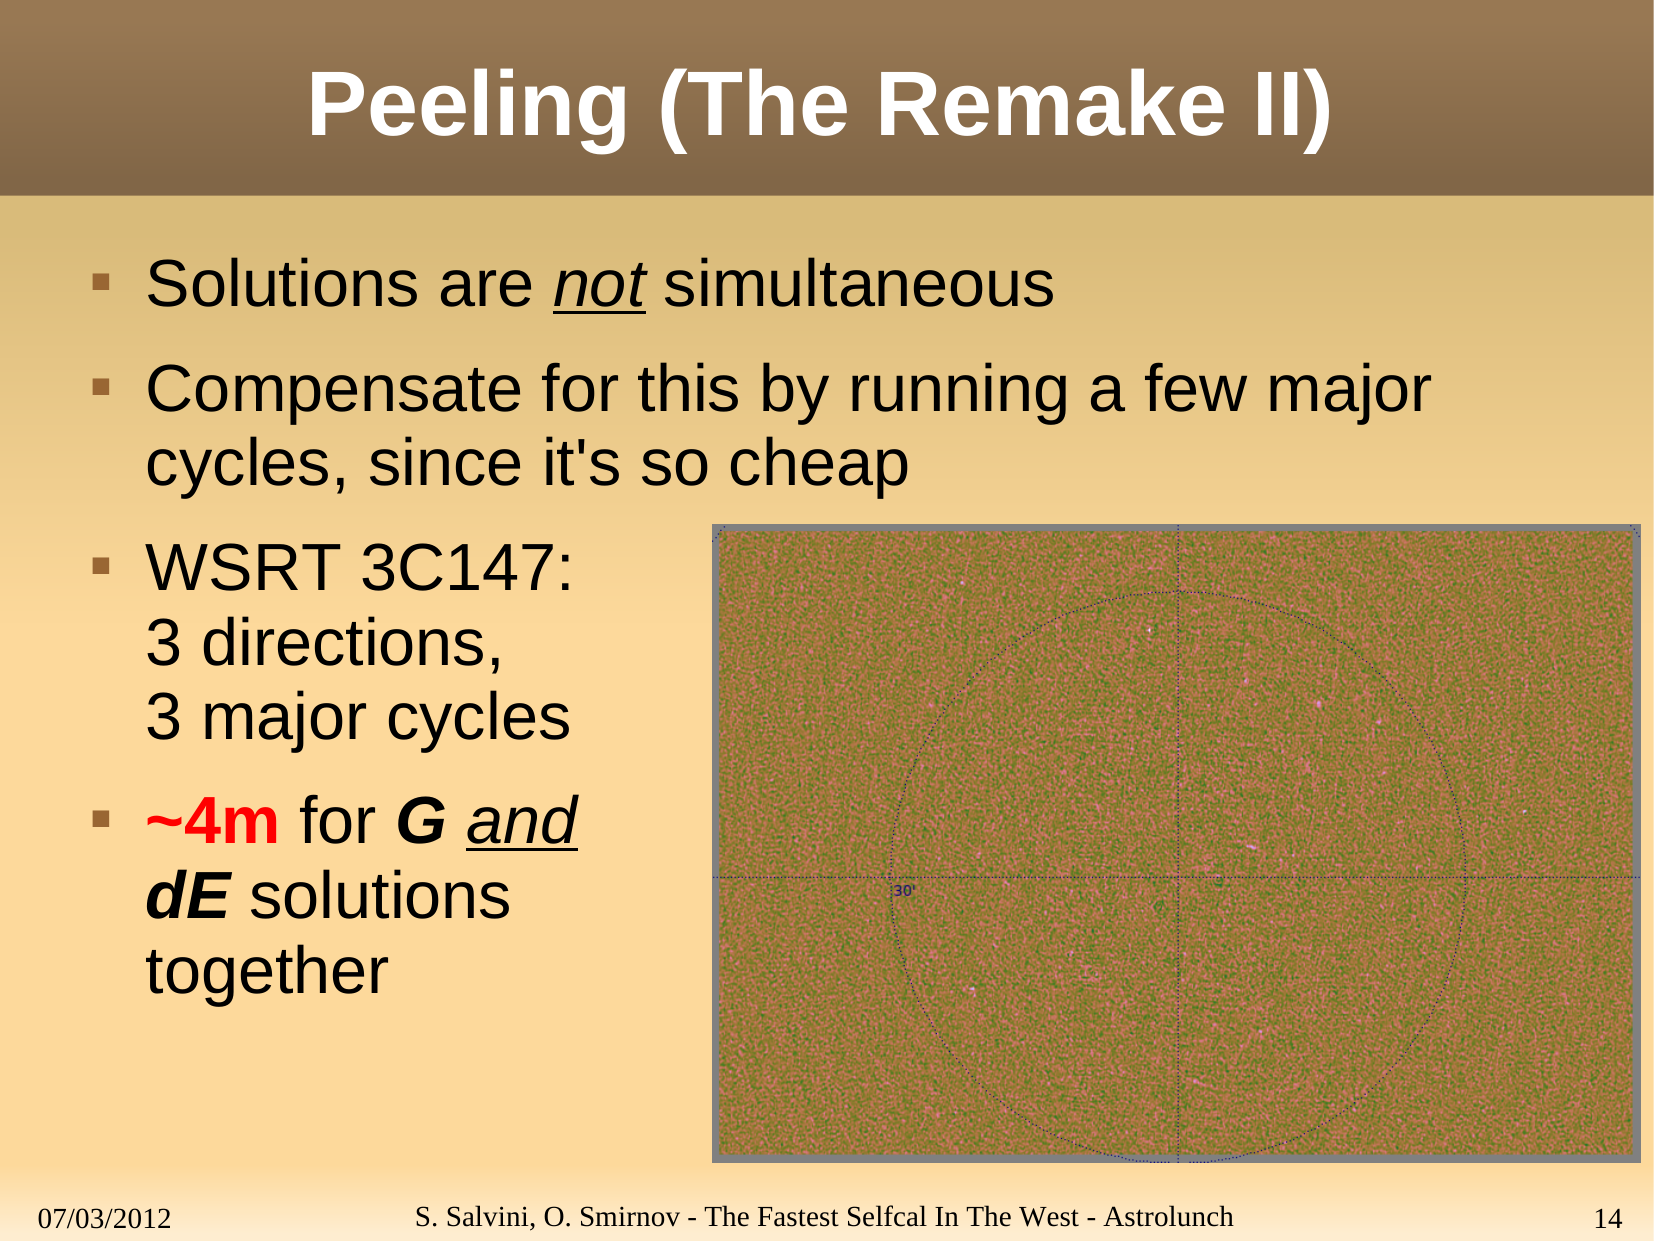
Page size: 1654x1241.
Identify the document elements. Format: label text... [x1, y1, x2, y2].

list Solutions are not simultaneous Compensate for this by running a few major cycles, since it's so cheap WSRT 3C147: 3 directions, 3 major cycles ~4m for G and dE solutions together [75, 246, 1564, 1051]
picture [0, 0, 1654, 1241]
title Peeling (The Remake II) [76, 7, 1565, 200]
